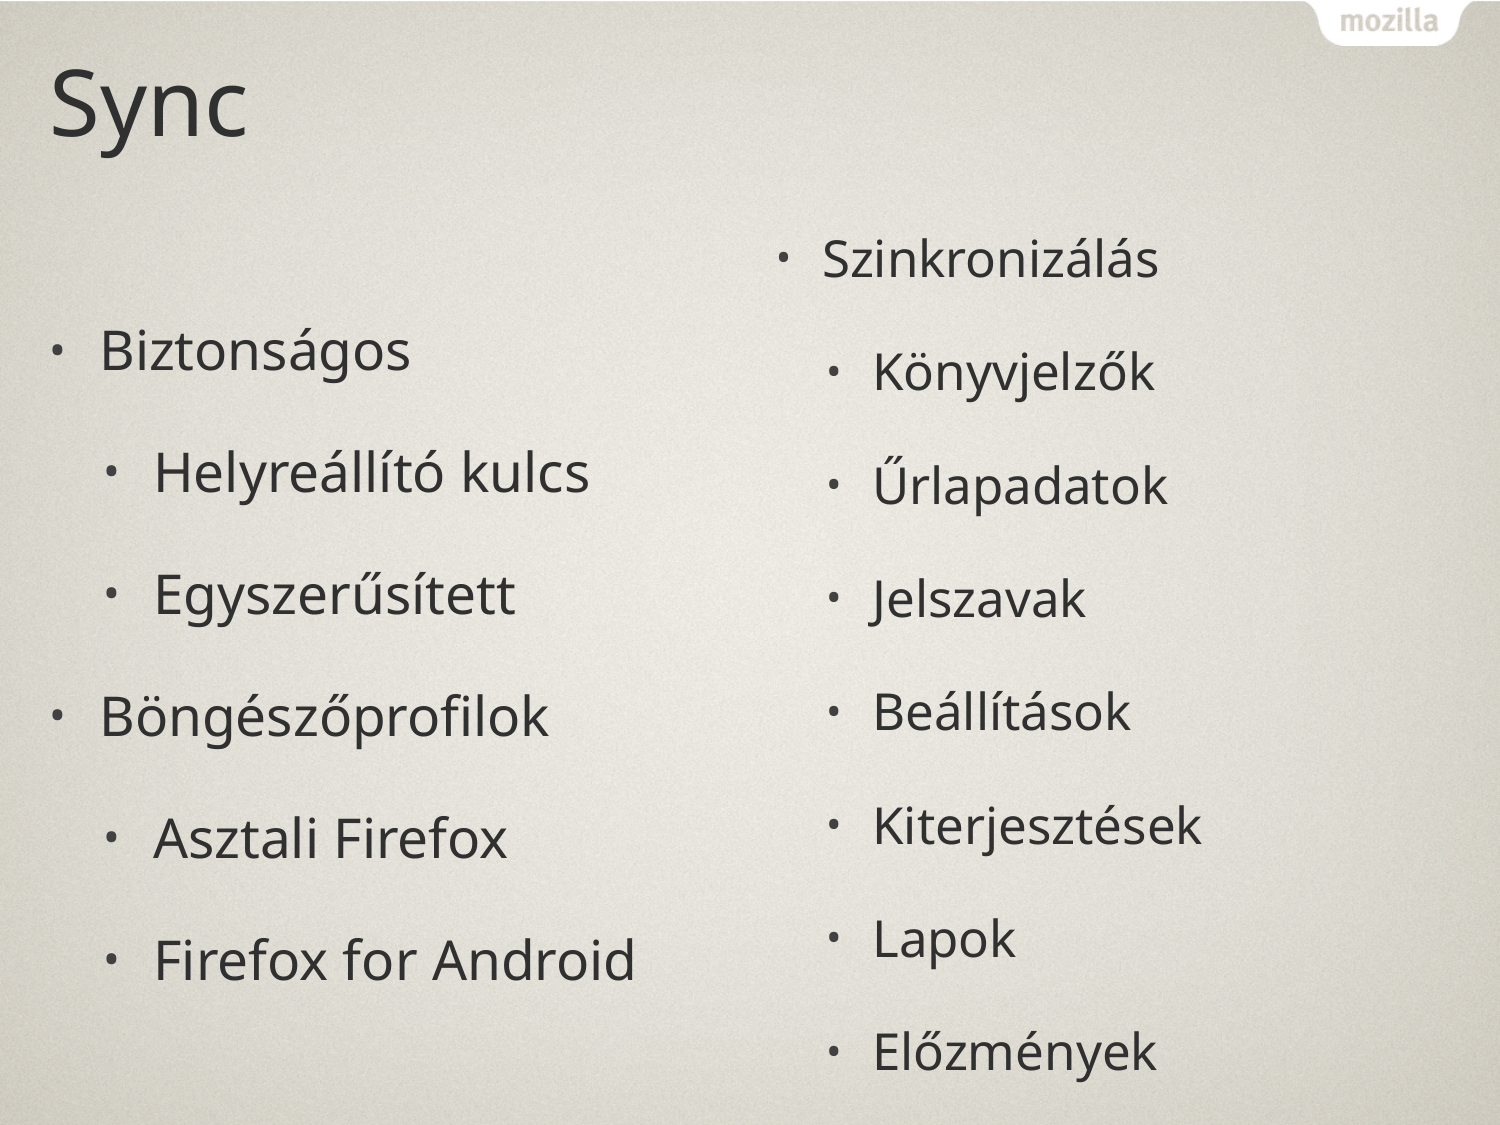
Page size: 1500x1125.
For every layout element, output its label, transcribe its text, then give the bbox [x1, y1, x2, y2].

title Sync [40, 0, 1459, 216]
list Szinkronizálás Könyvjelzők Űrlapadatok Jelszavak Beállítások Kiterjesztések Lapok Előzmények [767, 214, 1460, 1094]
list Biztonságos Helyreállító kulcs Egyszerűsített Böngészőprofilok Asztali Firefox Firefox for Android [40, 214, 733, 1094]
picture [0, 0, 1500, 1125]
